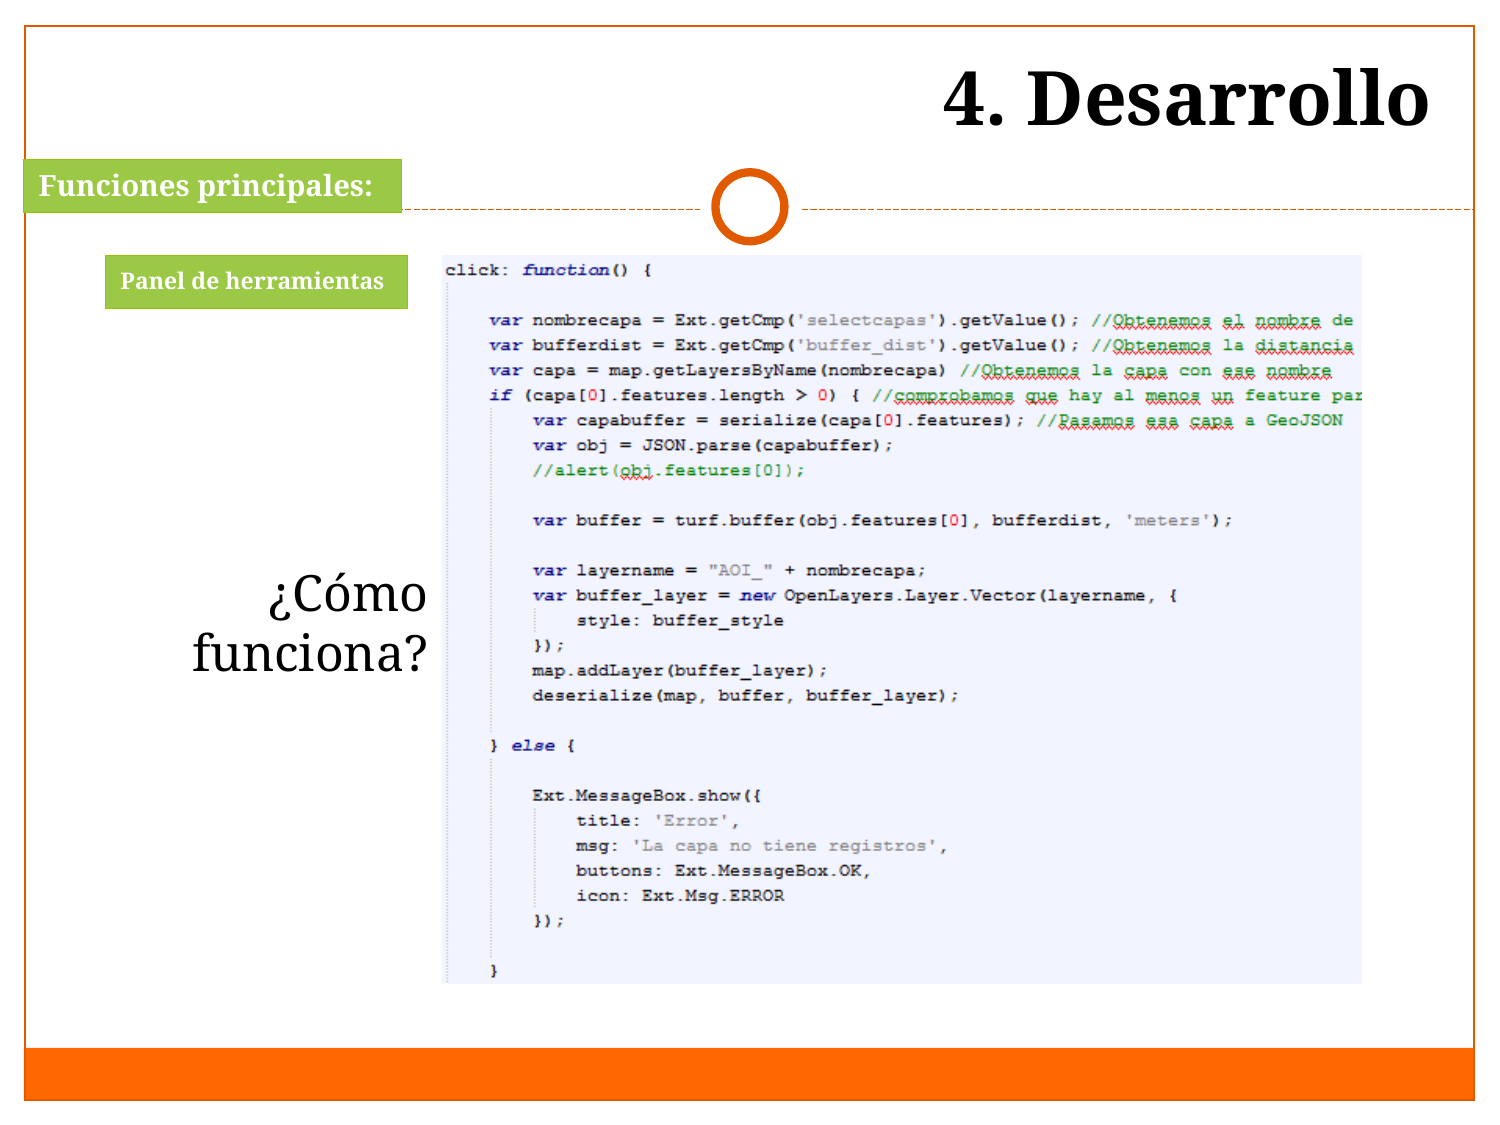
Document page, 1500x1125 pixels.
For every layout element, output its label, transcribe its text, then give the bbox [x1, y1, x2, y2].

picture [442, 255, 1362, 984]
text_box Funciones principales: [23, 159, 402, 213]
text_box ¿Cómo funciona? [23, 553, 442, 689]
text_box Panel de herramientas [105, 255, 408, 309]
text_box 4. Desarrollo [726, 42, 1447, 148]
